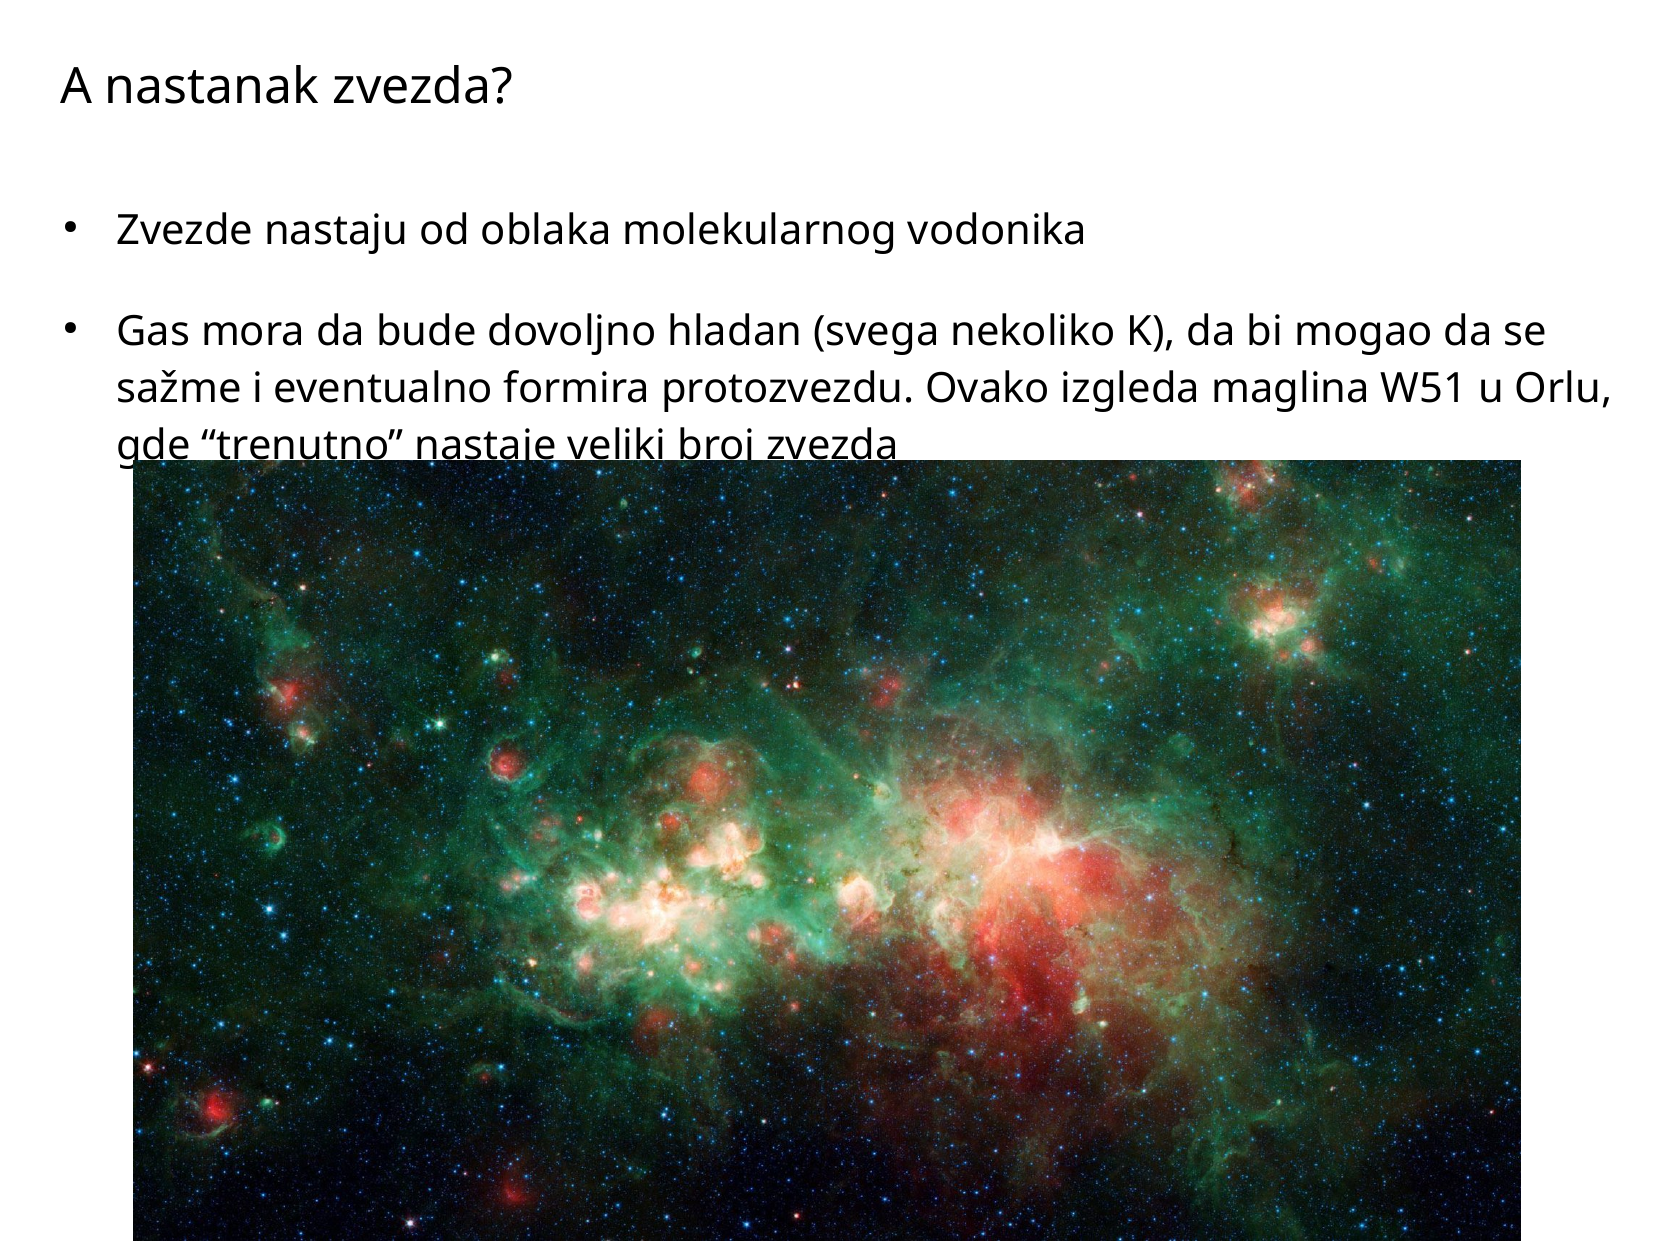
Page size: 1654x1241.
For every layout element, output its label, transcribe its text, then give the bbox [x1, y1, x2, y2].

title A nastanak zvezda? [59, 17, 1648, 150]
picture [133, 460, 1521, 1241]
list Zvezde nastaju od oblaka molekularnog vodonika Gas mora da bude dovoljno hladan (svega nekoliko K), da bi mogao da se sažme i eventualno formira protozvezdu. Ovako izgleda maglina W51 u Orlu, gde “trenutno” nastaje veliki broj zvezda [45, 199, 1635, 1173]
